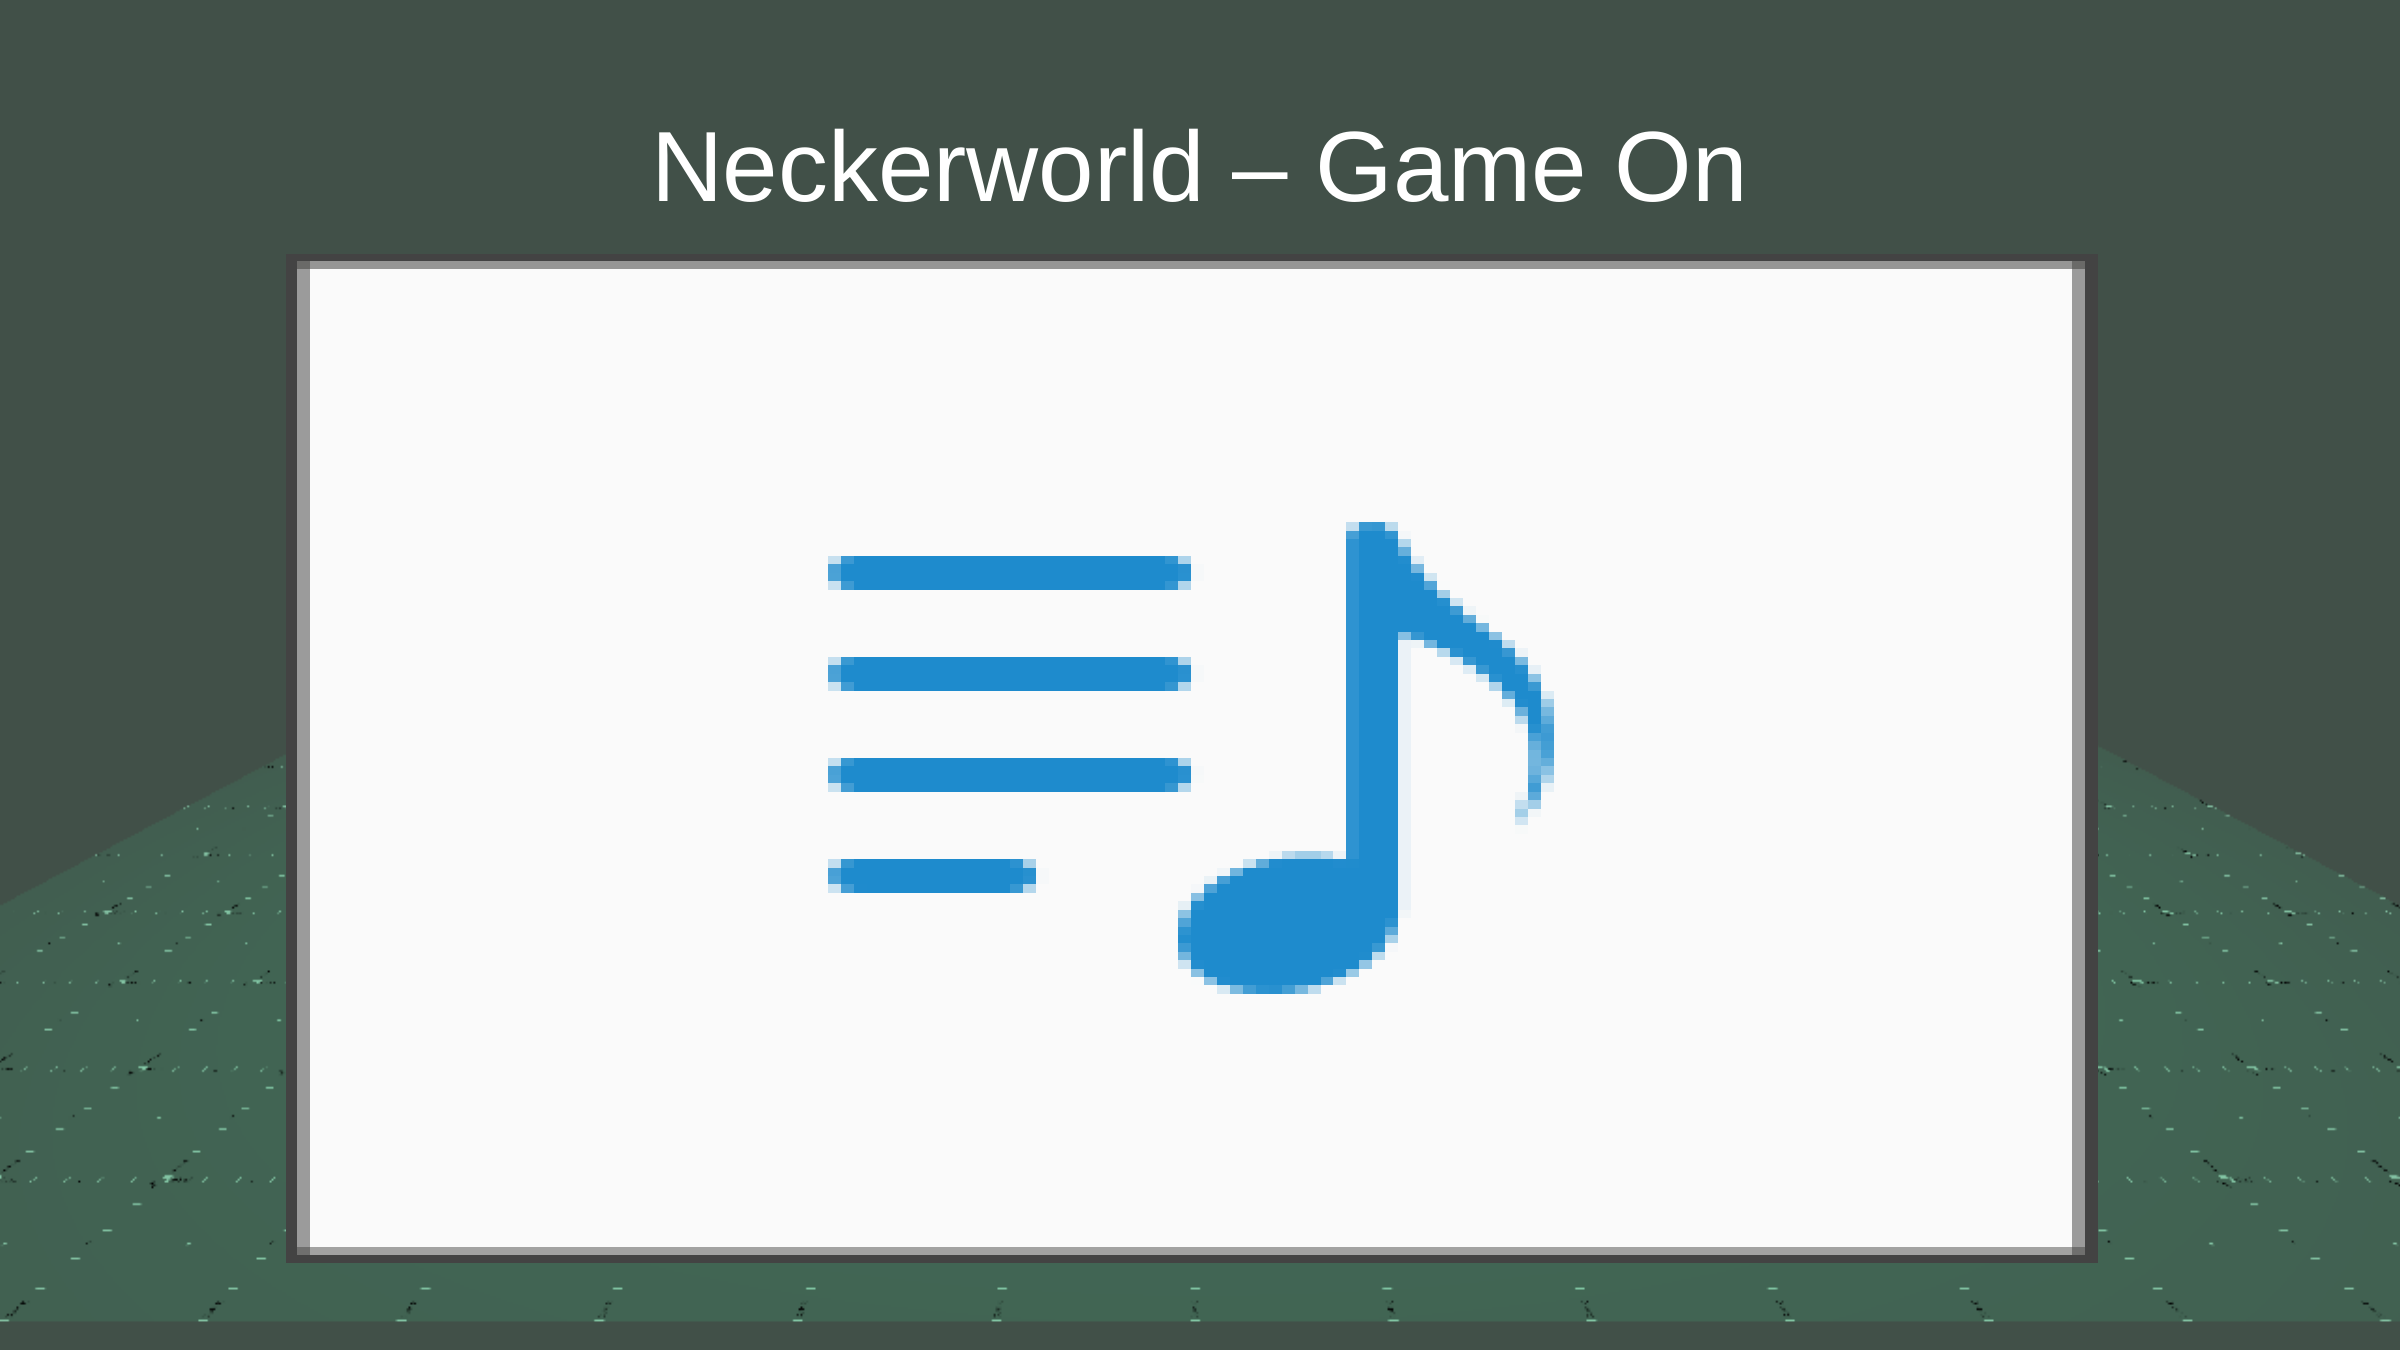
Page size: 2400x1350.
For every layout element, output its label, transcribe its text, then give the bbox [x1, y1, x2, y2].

picture [0, 0, 2400, 1350]
title Neckerworld – Game On [120, 53, 2280, 280]
text_box [284, 252, 2099, 1265]
